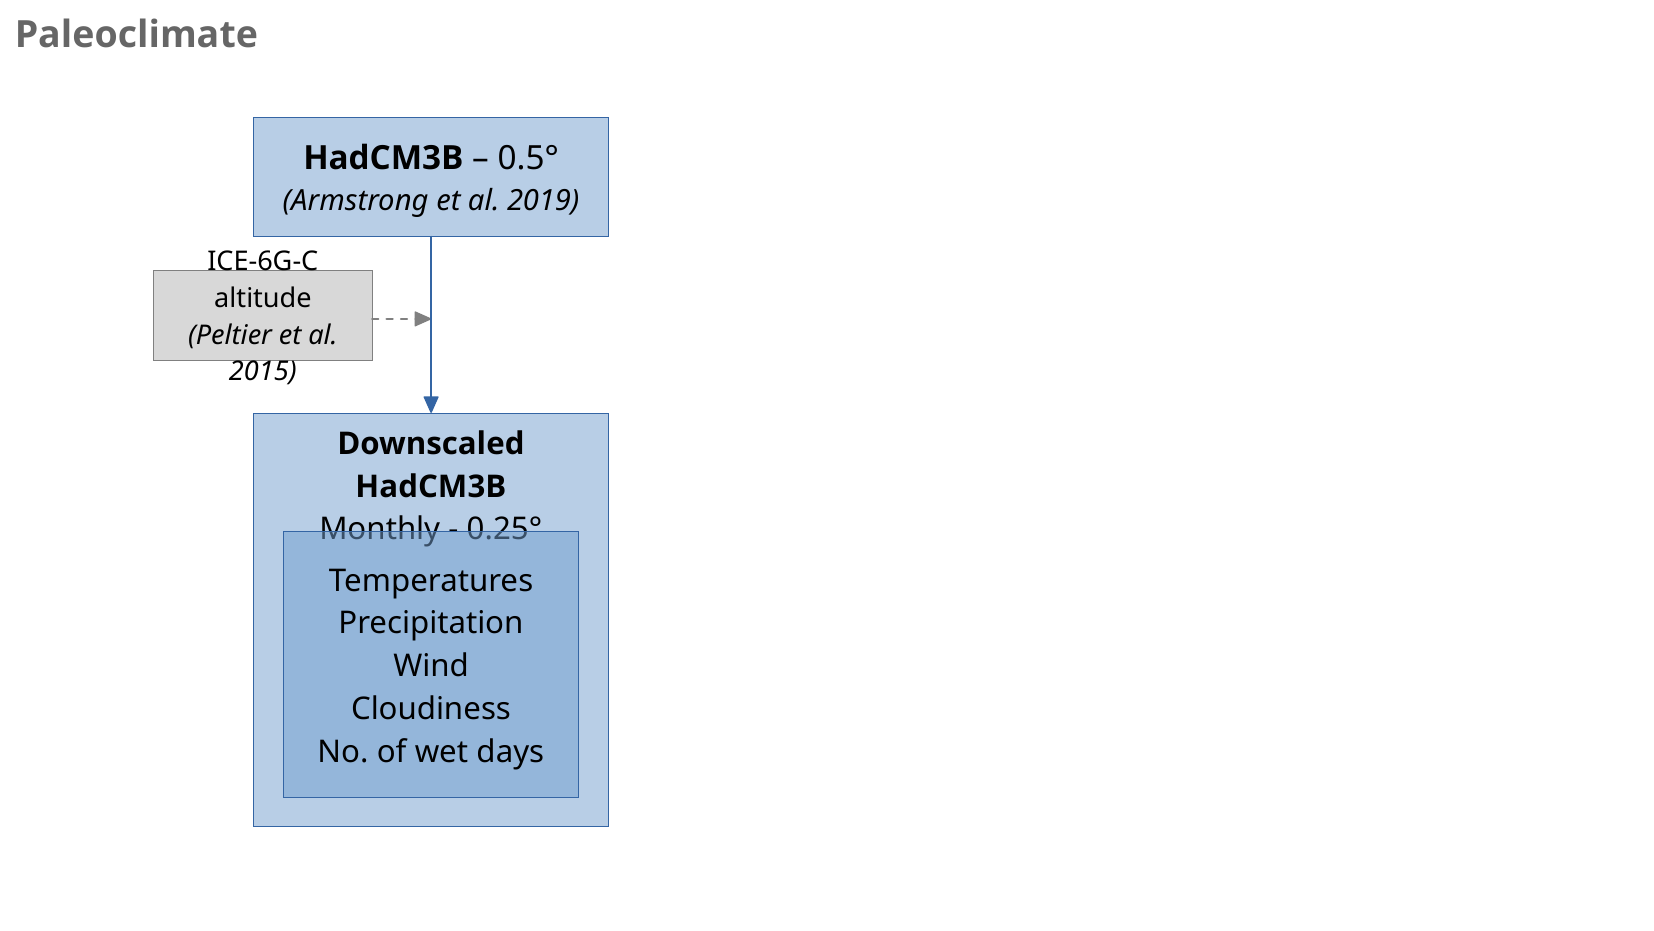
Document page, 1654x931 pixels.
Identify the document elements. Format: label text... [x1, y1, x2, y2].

text_box ICE-6G-C altitude (Peltier et al. 2015) [153, 270, 373, 361]
text_box Temperatures Precipitation Wind Cloudiness No. of wet days [283, 531, 579, 798]
text_box HadCM3B – 0.5° (Armstrong et al. 2019) [253, 117, 609, 237]
text_box Downscaled HadCM3B Monthly - 0.25° [253, 413, 609, 827]
text_box Paleoclimate [0, 0, 1654, 118]
